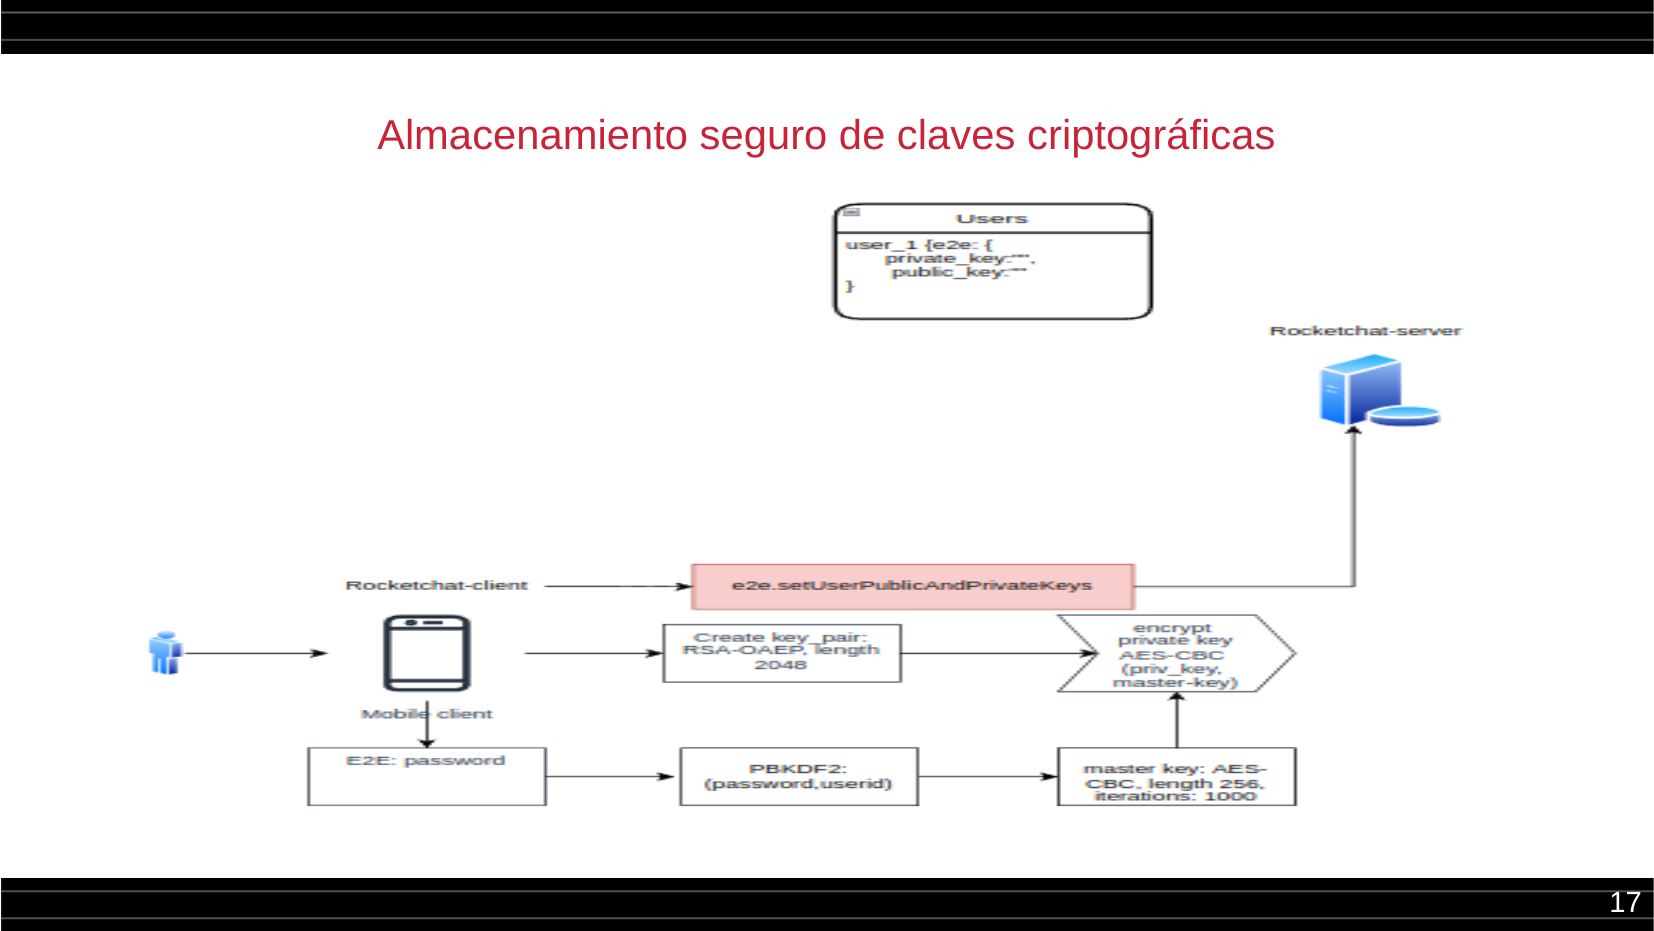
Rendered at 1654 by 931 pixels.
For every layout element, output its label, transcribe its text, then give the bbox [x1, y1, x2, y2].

picture [1, 878, 1654, 931]
title Almacenamiento seguro de claves criptográficas [82, 92, 1571, 178]
picture [94, 200, 1512, 839]
picture [1, 0, 1654, 54]
